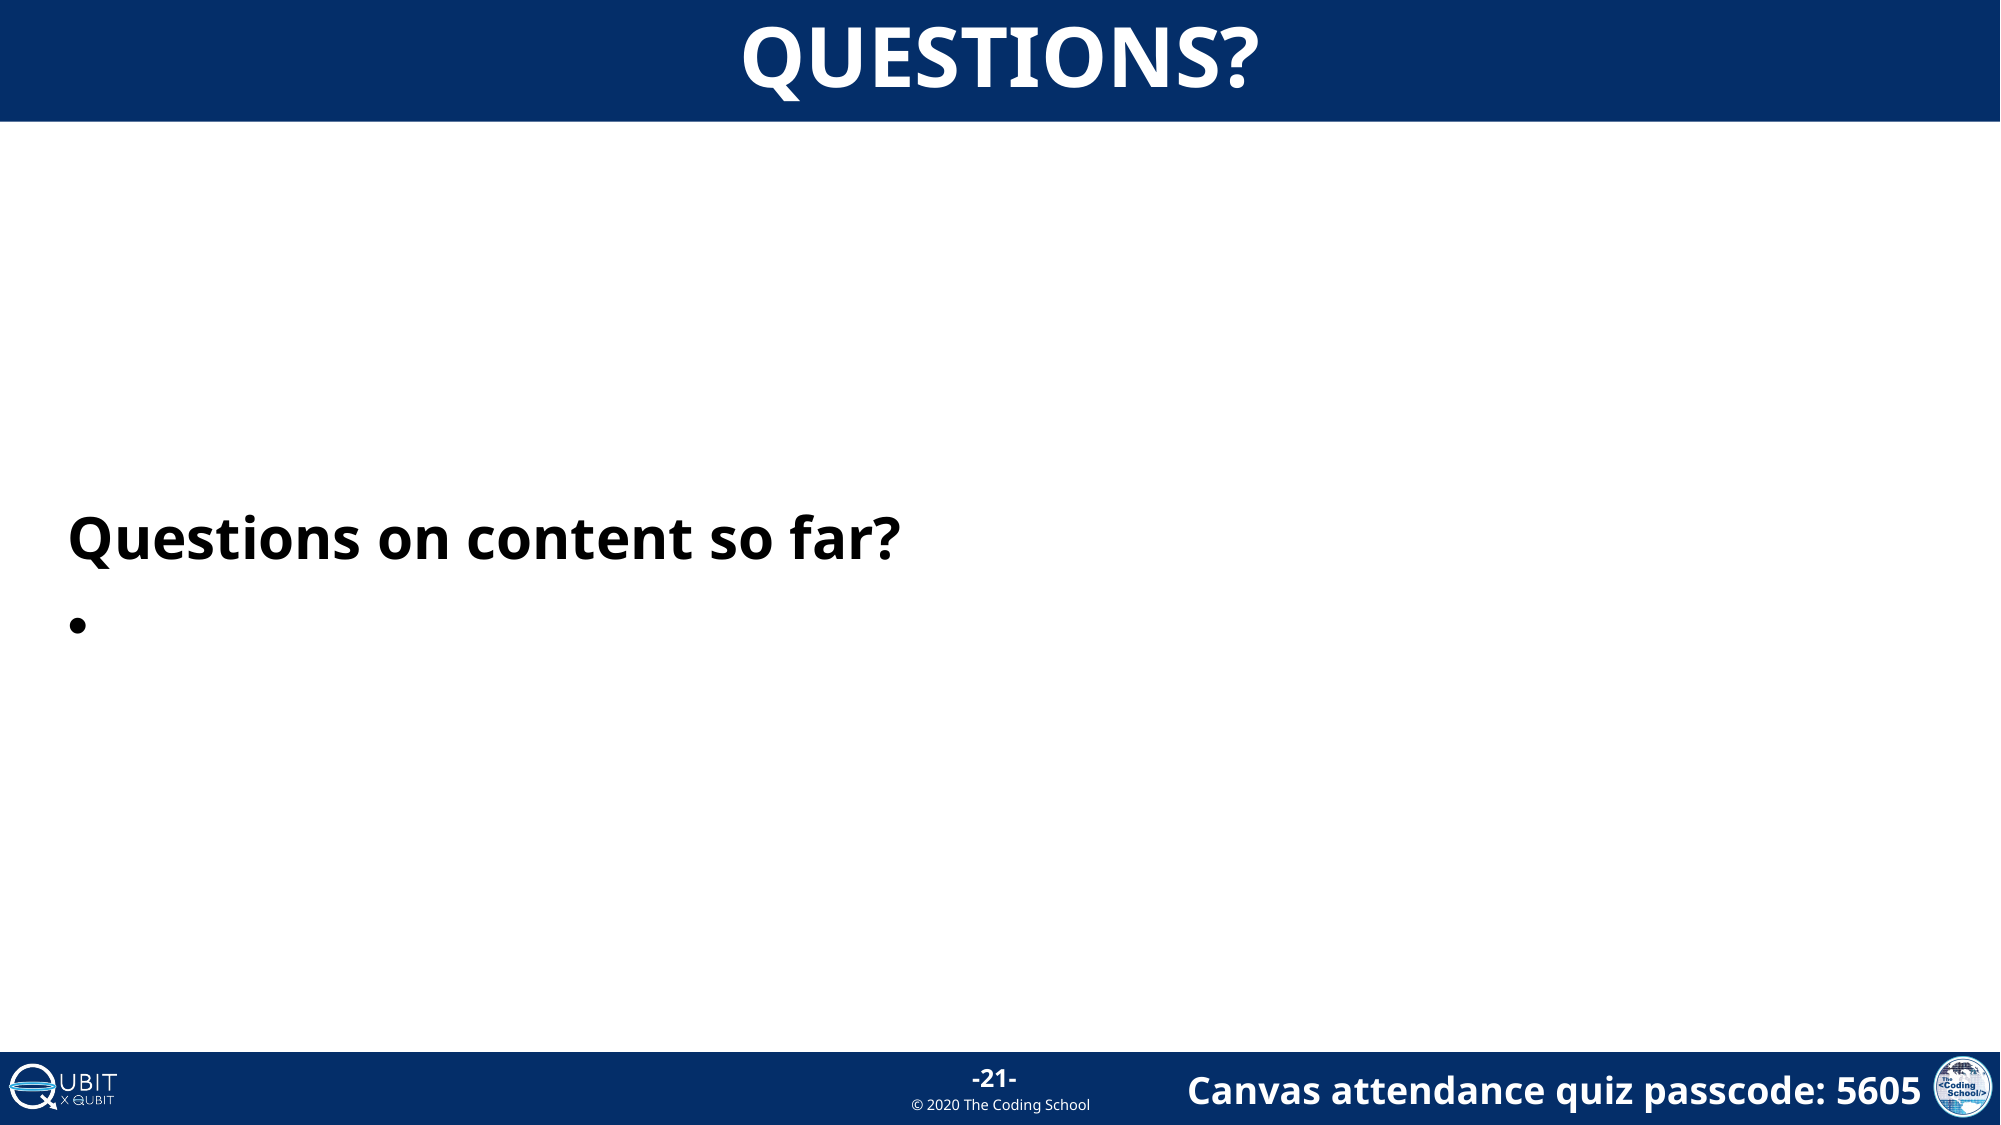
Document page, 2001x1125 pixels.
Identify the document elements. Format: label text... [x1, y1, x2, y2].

title Questions? [0, 0, 2000, 122]
list Questions on content so far? [52, 159, 1940, 1014]
text_box -21- [945, 1050, 1044, 1110]
